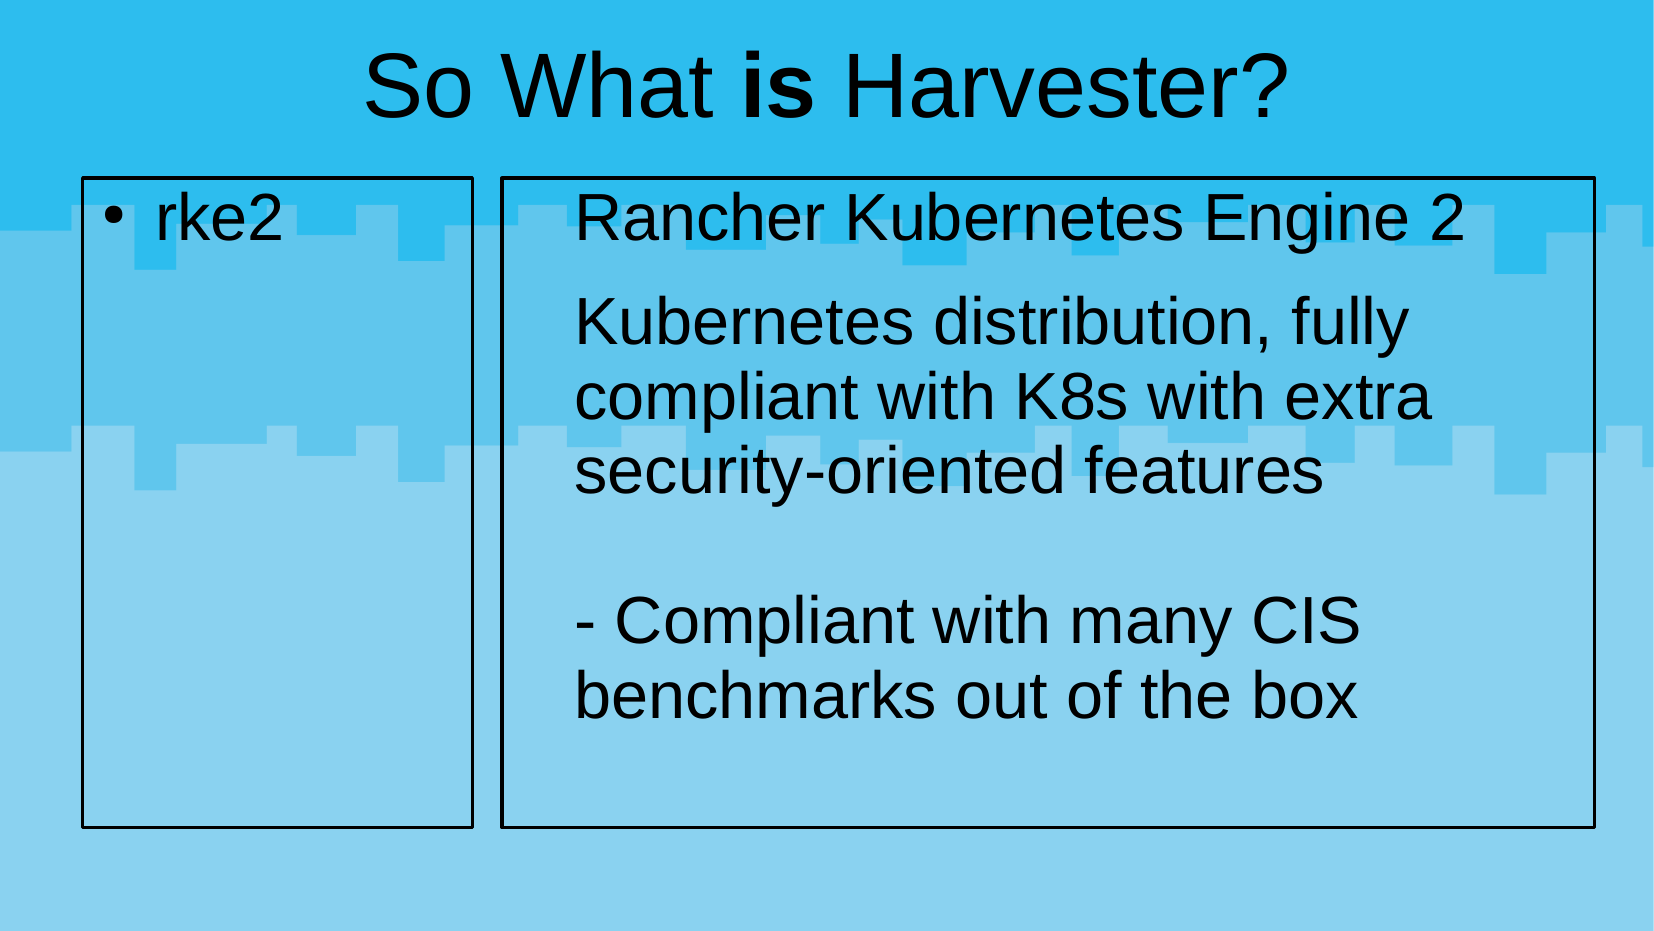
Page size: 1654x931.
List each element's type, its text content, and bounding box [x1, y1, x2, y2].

list rke2 [82, 177, 473, 828]
title So What is Harvester? [82, 8, 1571, 164]
list Rancher Kubernetes Engine 2 Kubernetes distribution, fully compliant with K8s with extra security-oriented features - Compliant with many CIS benchmarks out of the box [501, 177, 1595, 828]
picture [0, 0, 1654, 931]
